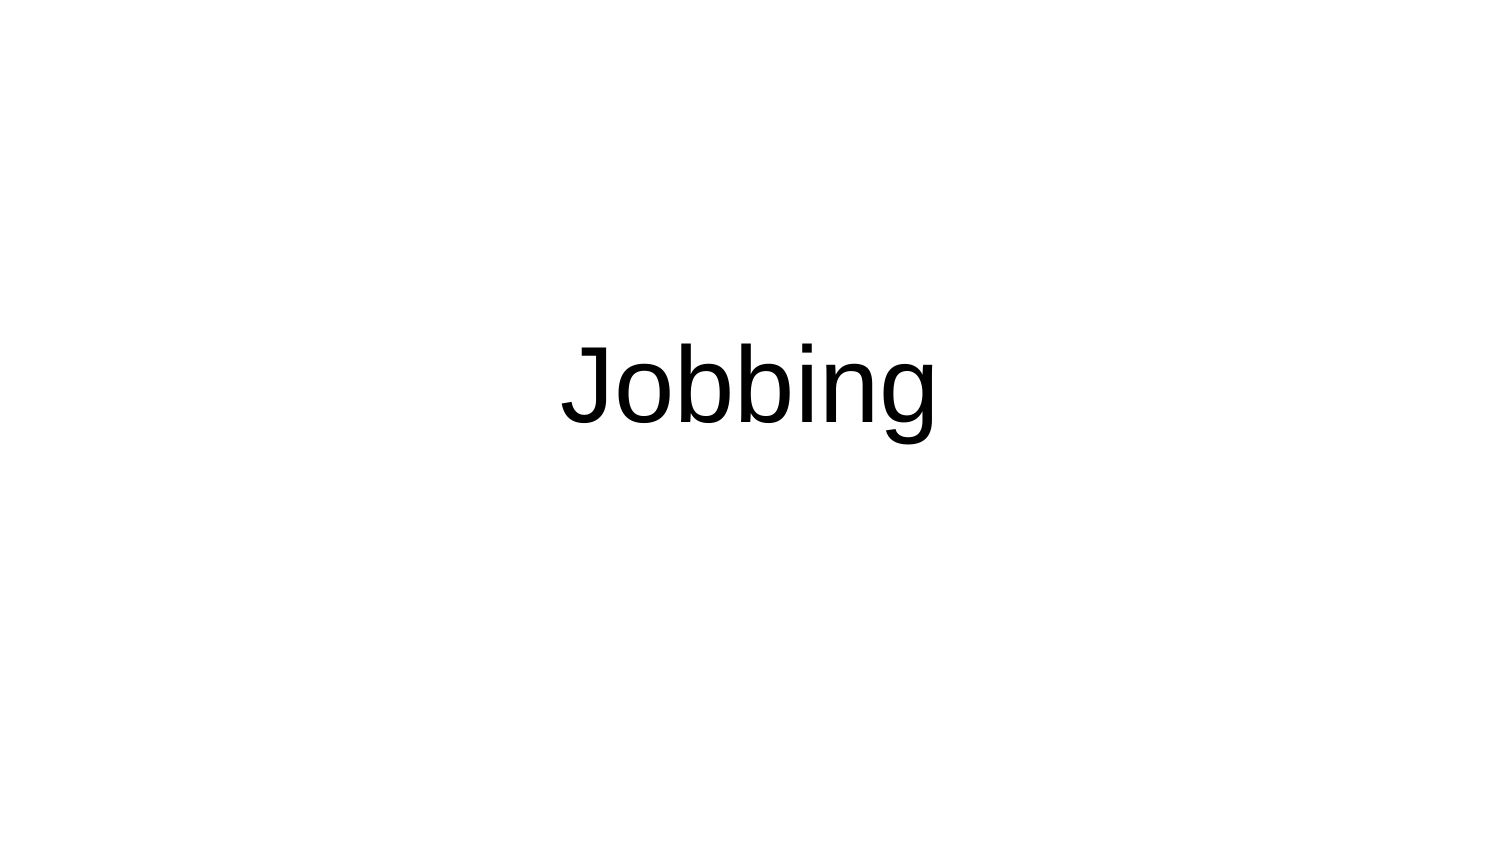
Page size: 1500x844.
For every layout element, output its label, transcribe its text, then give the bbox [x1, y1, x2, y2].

title Jobbing [51, 122, 1449, 459]
